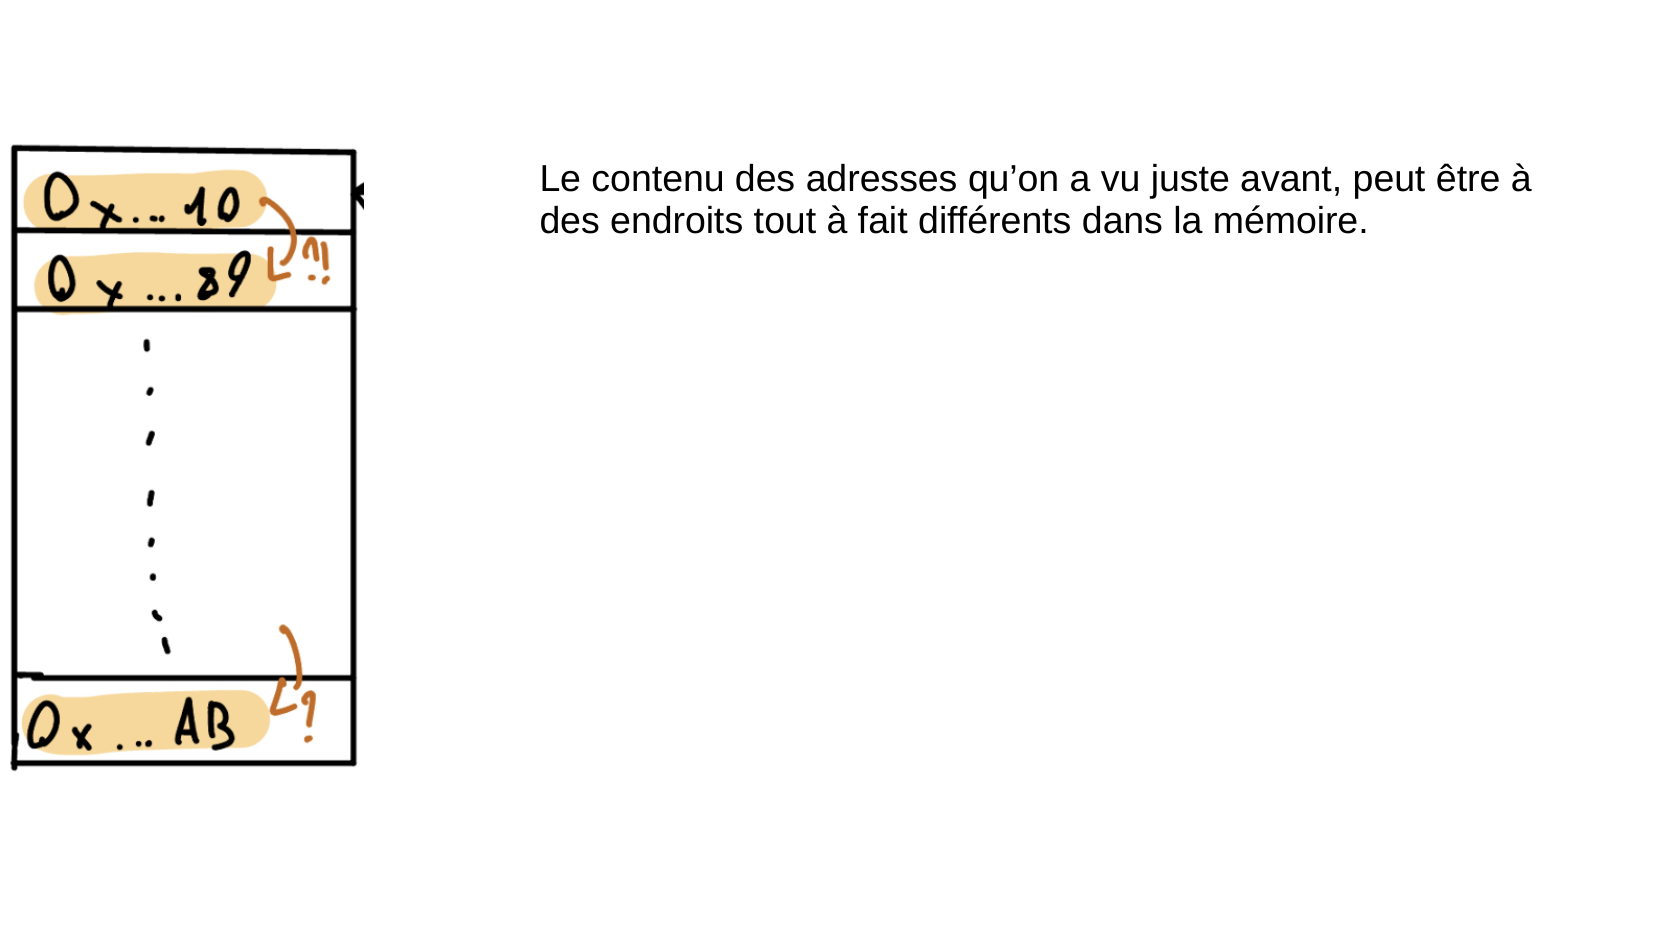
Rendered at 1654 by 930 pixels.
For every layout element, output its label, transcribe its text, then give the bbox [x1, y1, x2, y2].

text_box Le contenu des adresses qu’on a vu juste avant, peut être à des endroits tout à fait différents dans la mémoire. [524, 149, 1612, 788]
picture [0, 128, 364, 785]
